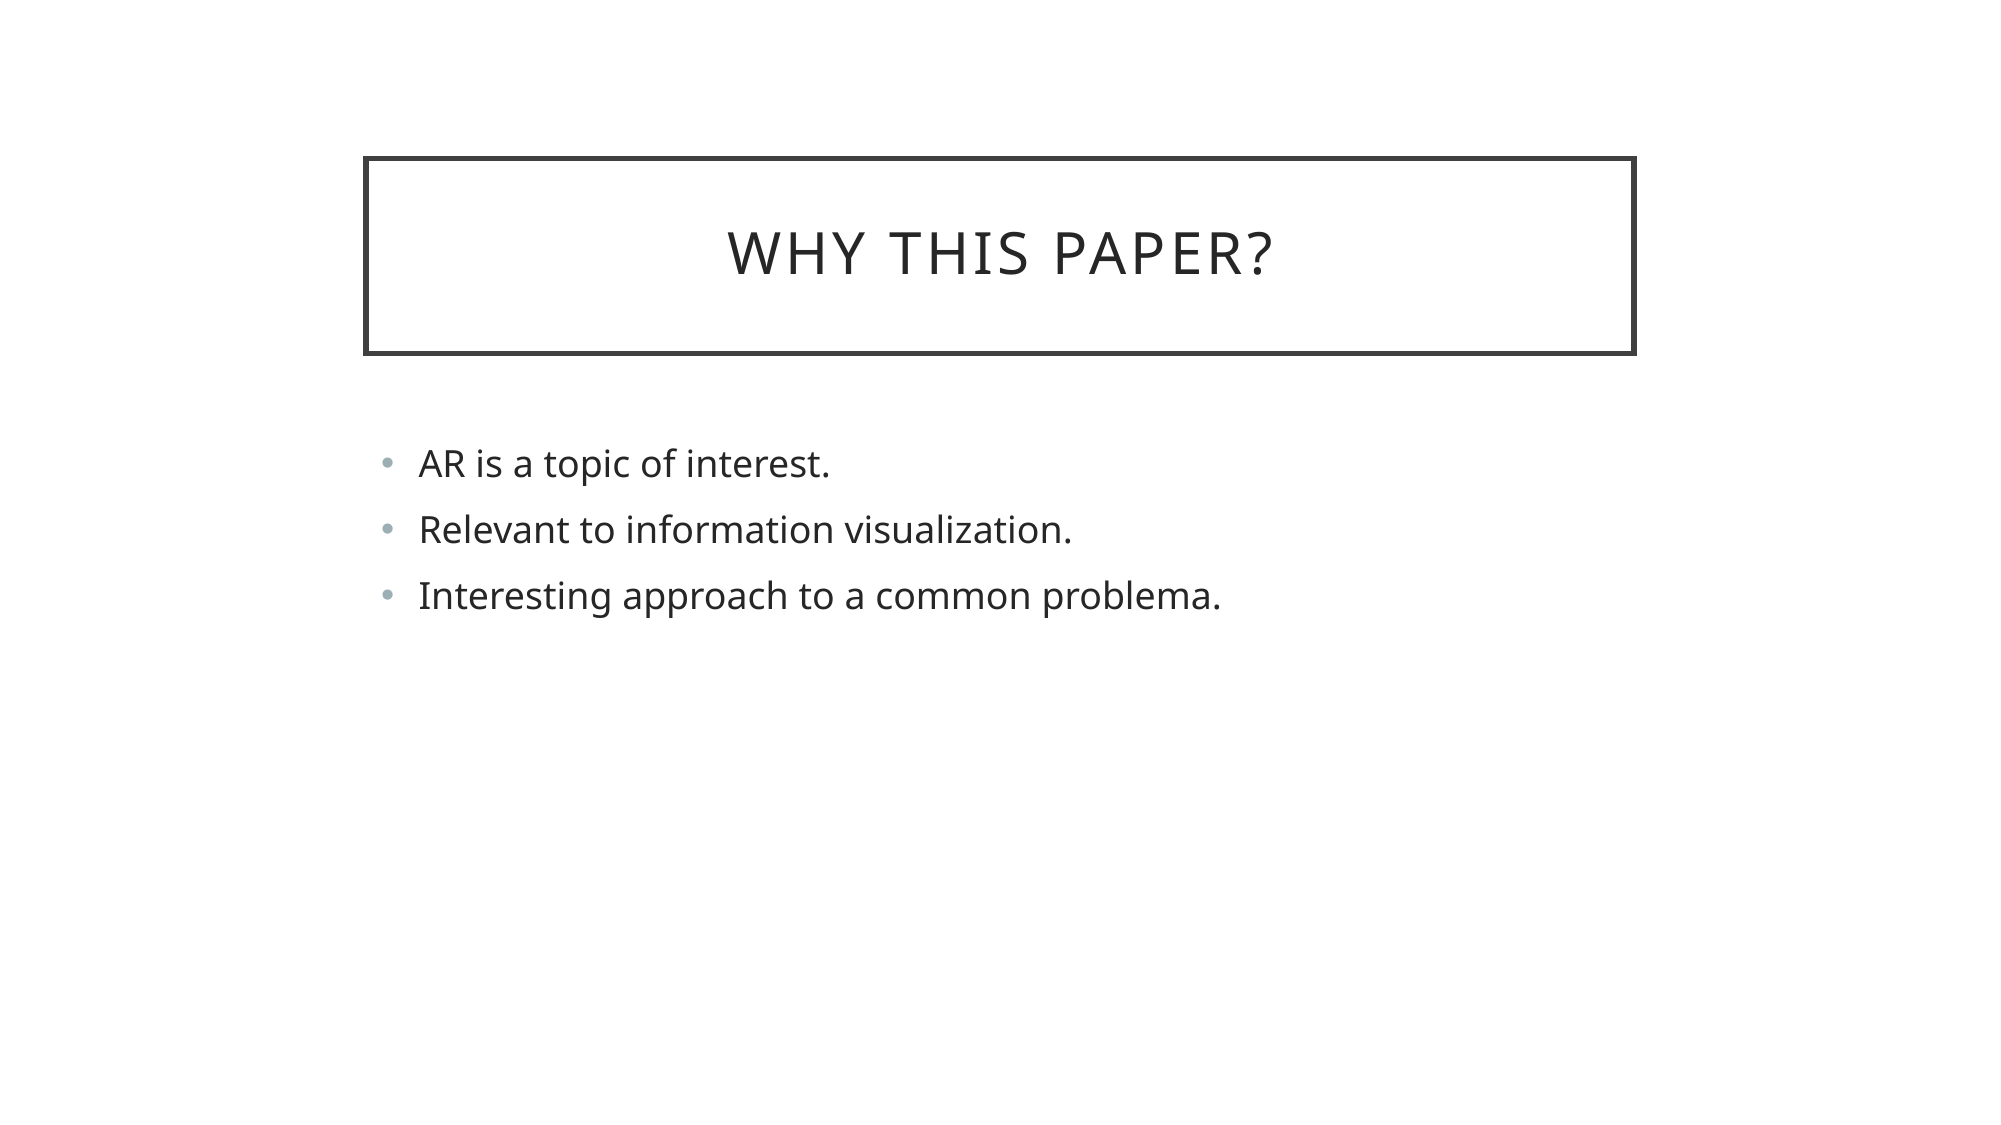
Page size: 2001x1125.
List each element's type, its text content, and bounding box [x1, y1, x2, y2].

list AR is a topic of interest. Relevant to information visualization. Interesting approach to a common problema. [366, 432, 1634, 942]
title Why this paper? [366, 158, 1634, 354]
